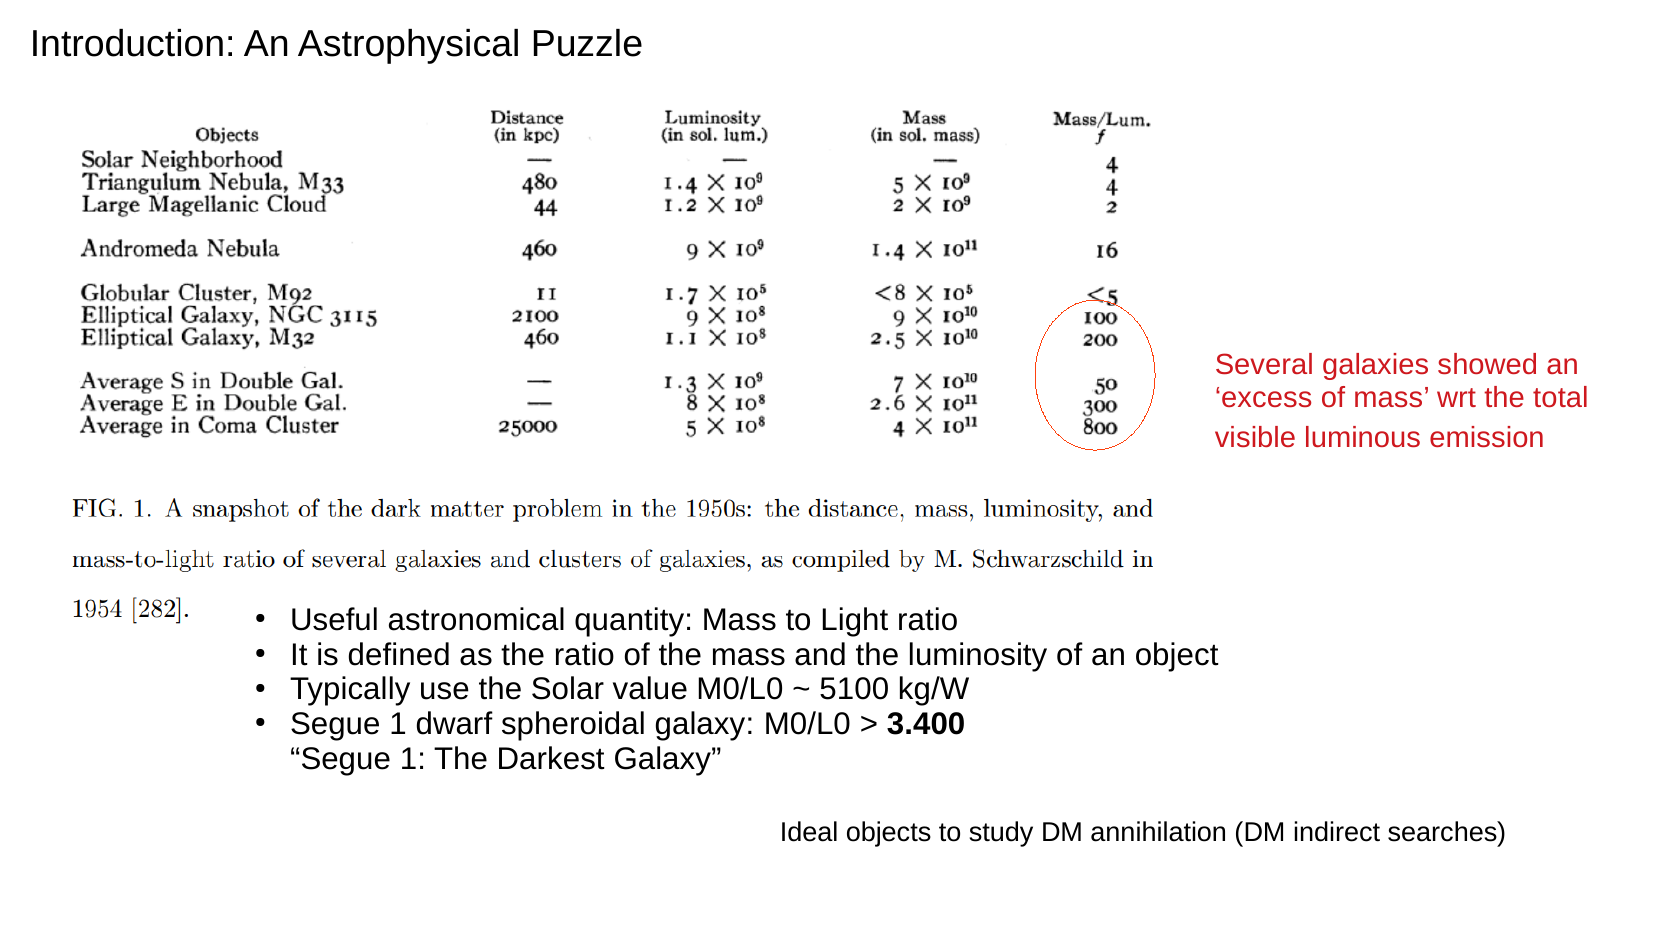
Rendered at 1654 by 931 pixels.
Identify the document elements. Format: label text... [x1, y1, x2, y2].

text_box Ideal objects to study DM annihilation (DM indirect searches) [765, 809, 1546, 886]
text_box Several galaxies showed an ‘excess of mass’ wrt the total visible luminous emission [1200, 340, 1621, 496]
picture [47, 89, 1186, 646]
text_box Useful astronomical quantity: Mass to Light ratio It is defined as the ratio of the mass and the luminosity of an object Typically use the Solar value M0/L0 ~ 5100 kg/W Segue 1 dwarf spheroidal galaxy: M0/L0 > 3.400 “Segue 1: The Darkest Galaxy” [240, 594, 1576, 826]
text_box Introduction: An Astrophysical Puzzle [15, 15, 1591, 114]
